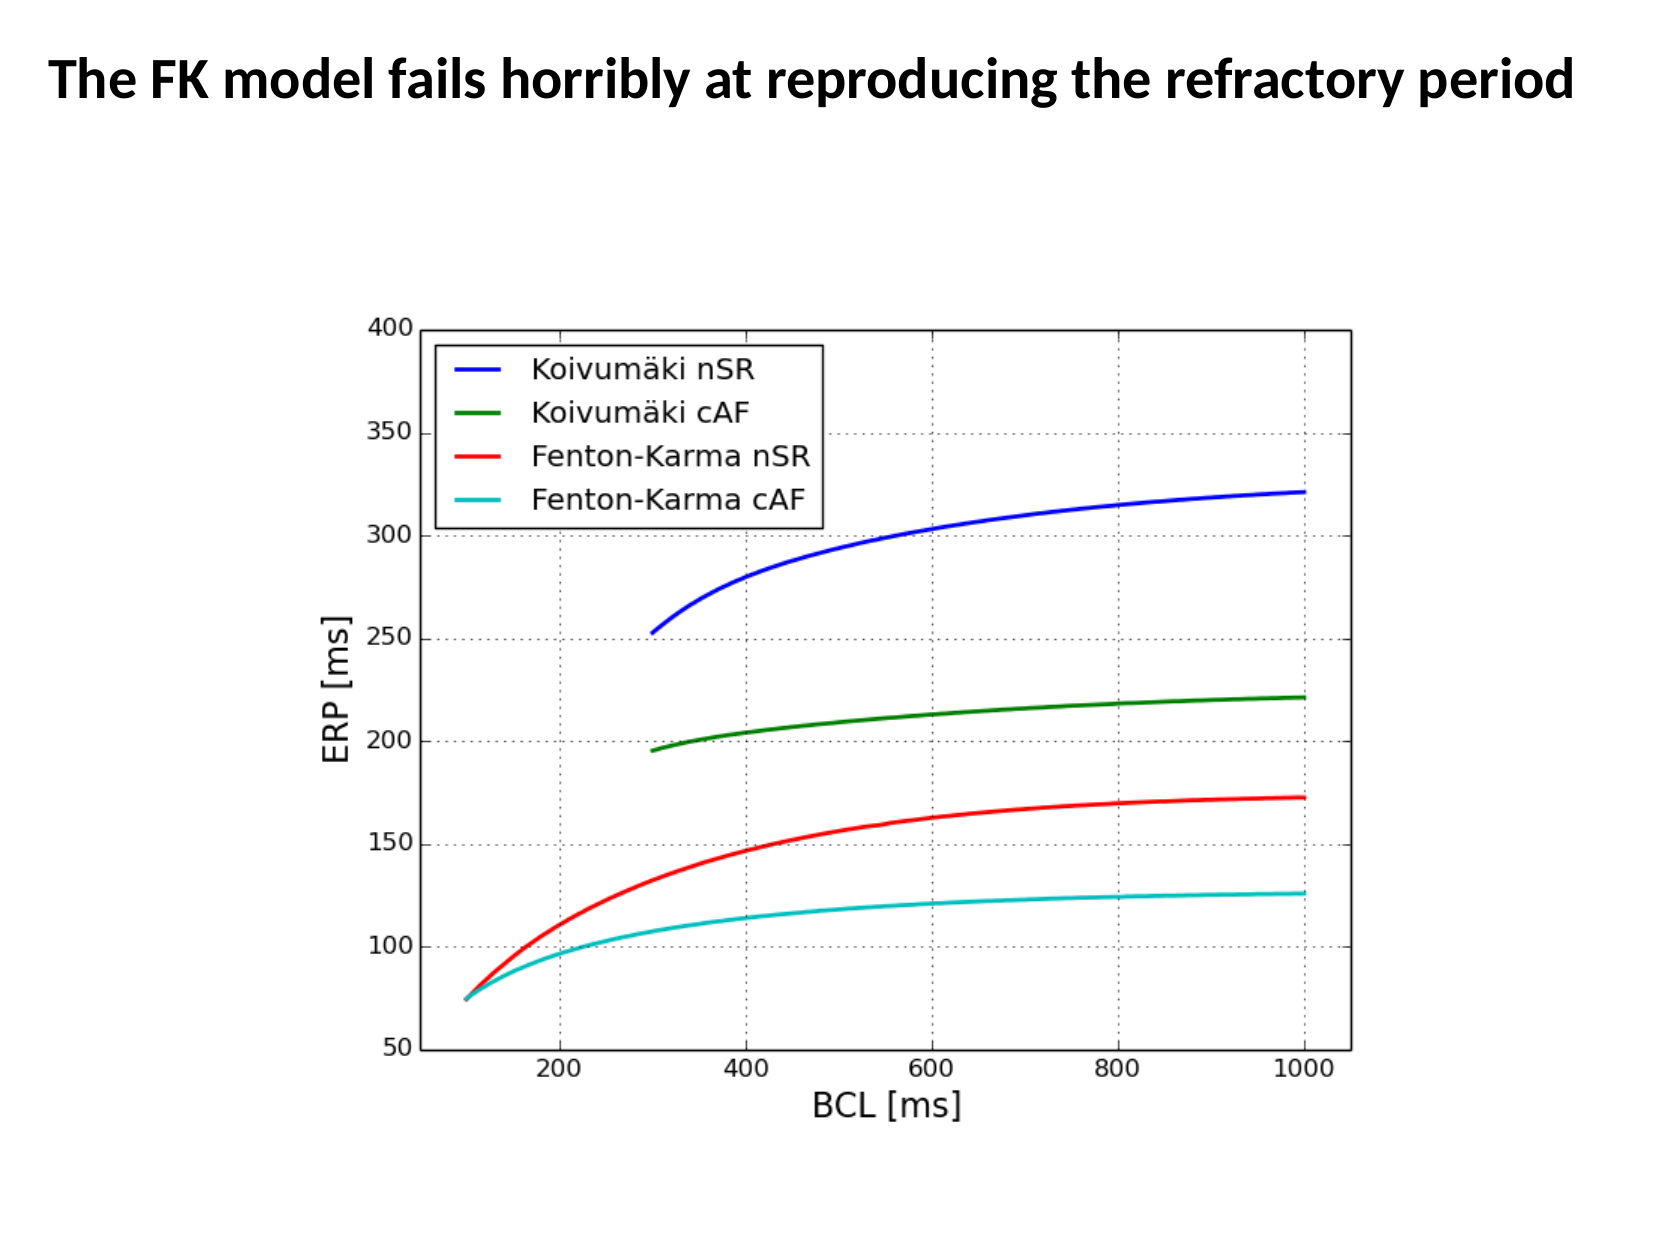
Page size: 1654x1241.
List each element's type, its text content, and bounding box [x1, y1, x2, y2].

picture [270, 240, 1471, 1141]
text_box The FK model fails horribly at reproducing the refractory period [33, 33, 1654, 205]
